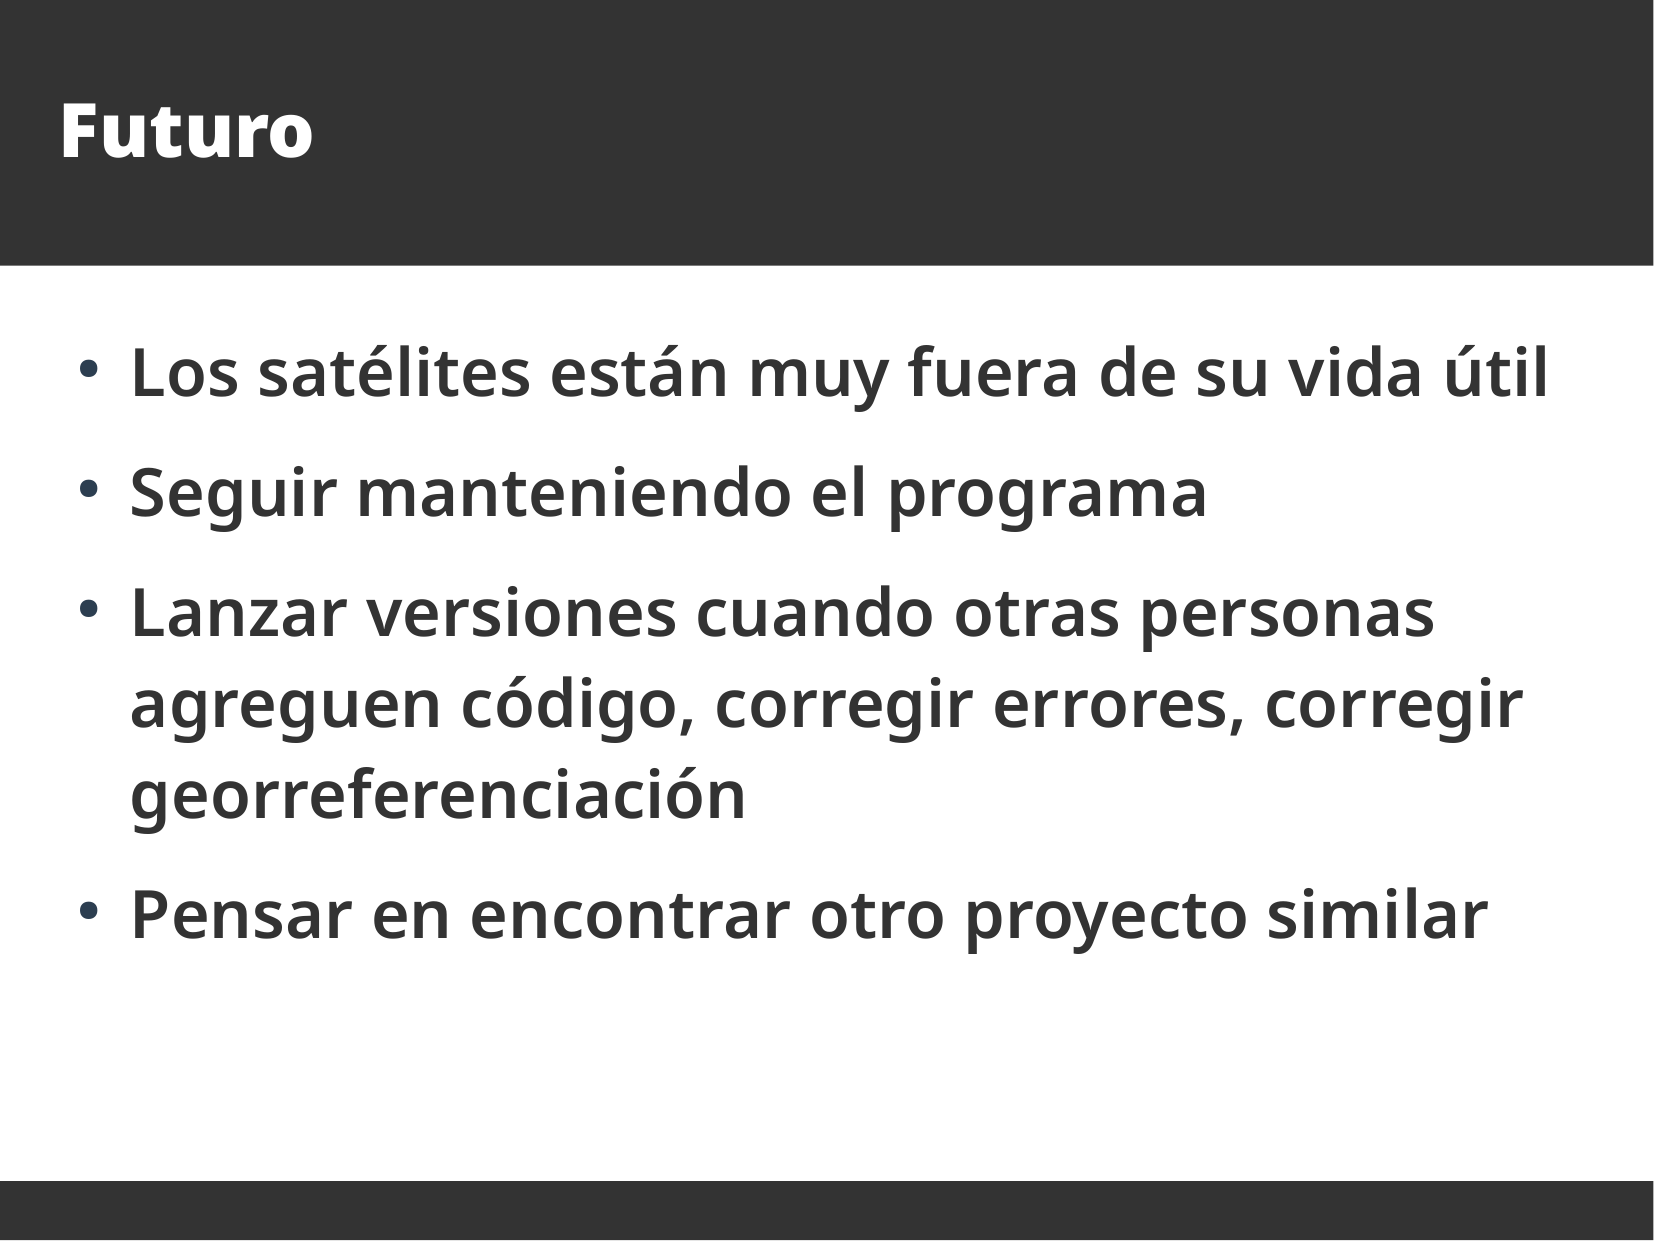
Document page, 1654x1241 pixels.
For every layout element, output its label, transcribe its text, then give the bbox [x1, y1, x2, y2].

title Futuro [59, 49, 1595, 207]
list Los satélites están muy fuera de su vida útil Seguir manteniendo el programa Lanzar versiones cuando otras personas agreguen código, corregir errores, corregir georreferenciación Pensar en encontrar otro proyecto similar [59, 324, 1595, 1152]
